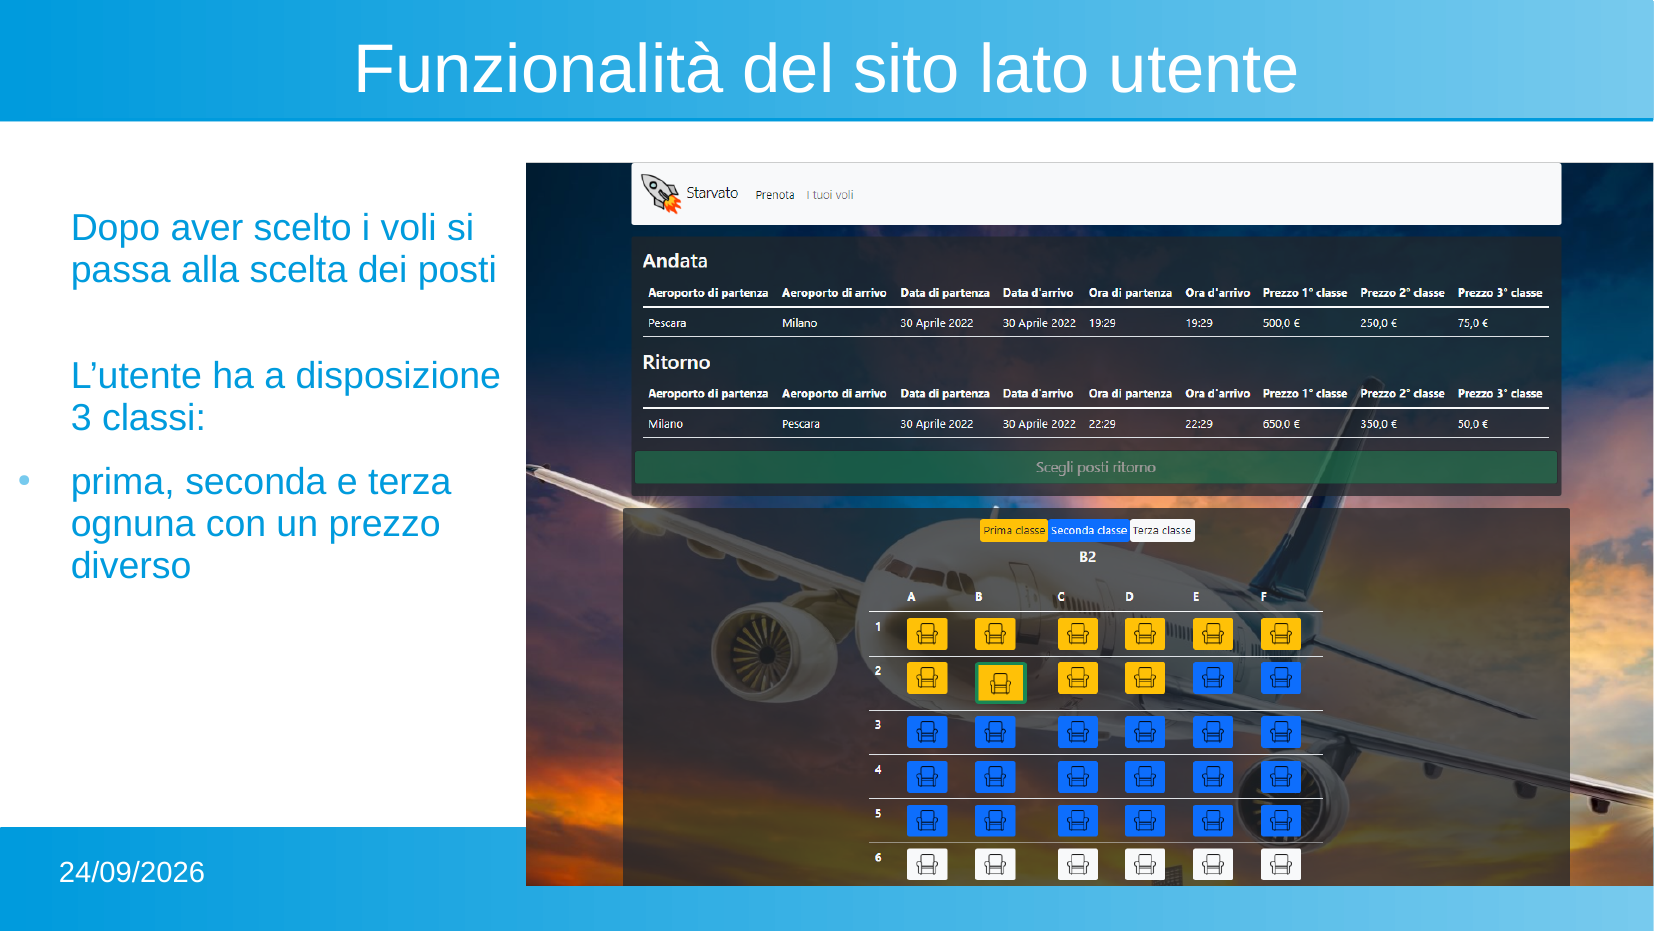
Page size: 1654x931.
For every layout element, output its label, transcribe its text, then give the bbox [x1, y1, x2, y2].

list Dopo aver scelto i voli si passa alla scelta dei posti [0, 206, 502, 296]
picture [526, 162, 1654, 886]
list L’utente ha a disposizione 3 classi: prima, seconda e terza ognuna con un prezzo diverso [0, 354, 526, 443]
title Funzionalità del sito lato utente [59, 29, 1595, 108]
